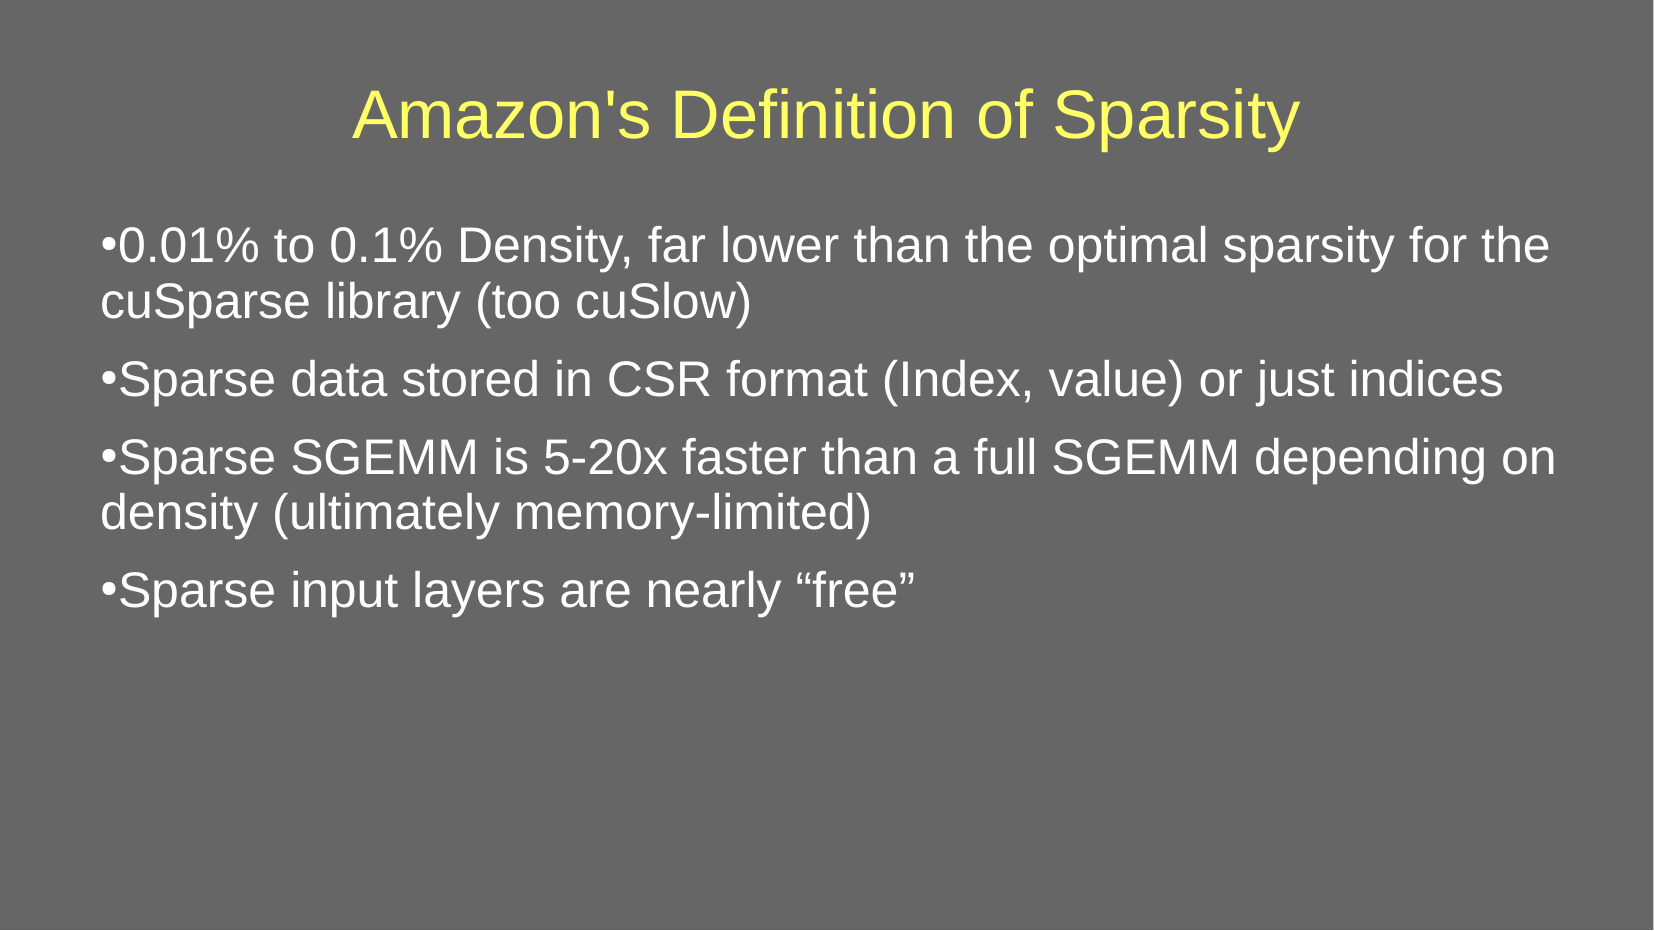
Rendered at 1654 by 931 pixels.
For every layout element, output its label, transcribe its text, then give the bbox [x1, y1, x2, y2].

list 0.01% to 0.1% Density, far lower than the optimal sparsity for the cuSparse library (too cuSlow) Sparse data stored in CSR format (Index, value) or just indices Sparse SGEMM is 5-20x faster than a full SGEMM depending on density (ultimately memory-limited) Sparse input layers are nearly “free” [82, 217, 1571, 757]
title Amazon's Definition of Sparsity [82, 36, 1571, 193]
